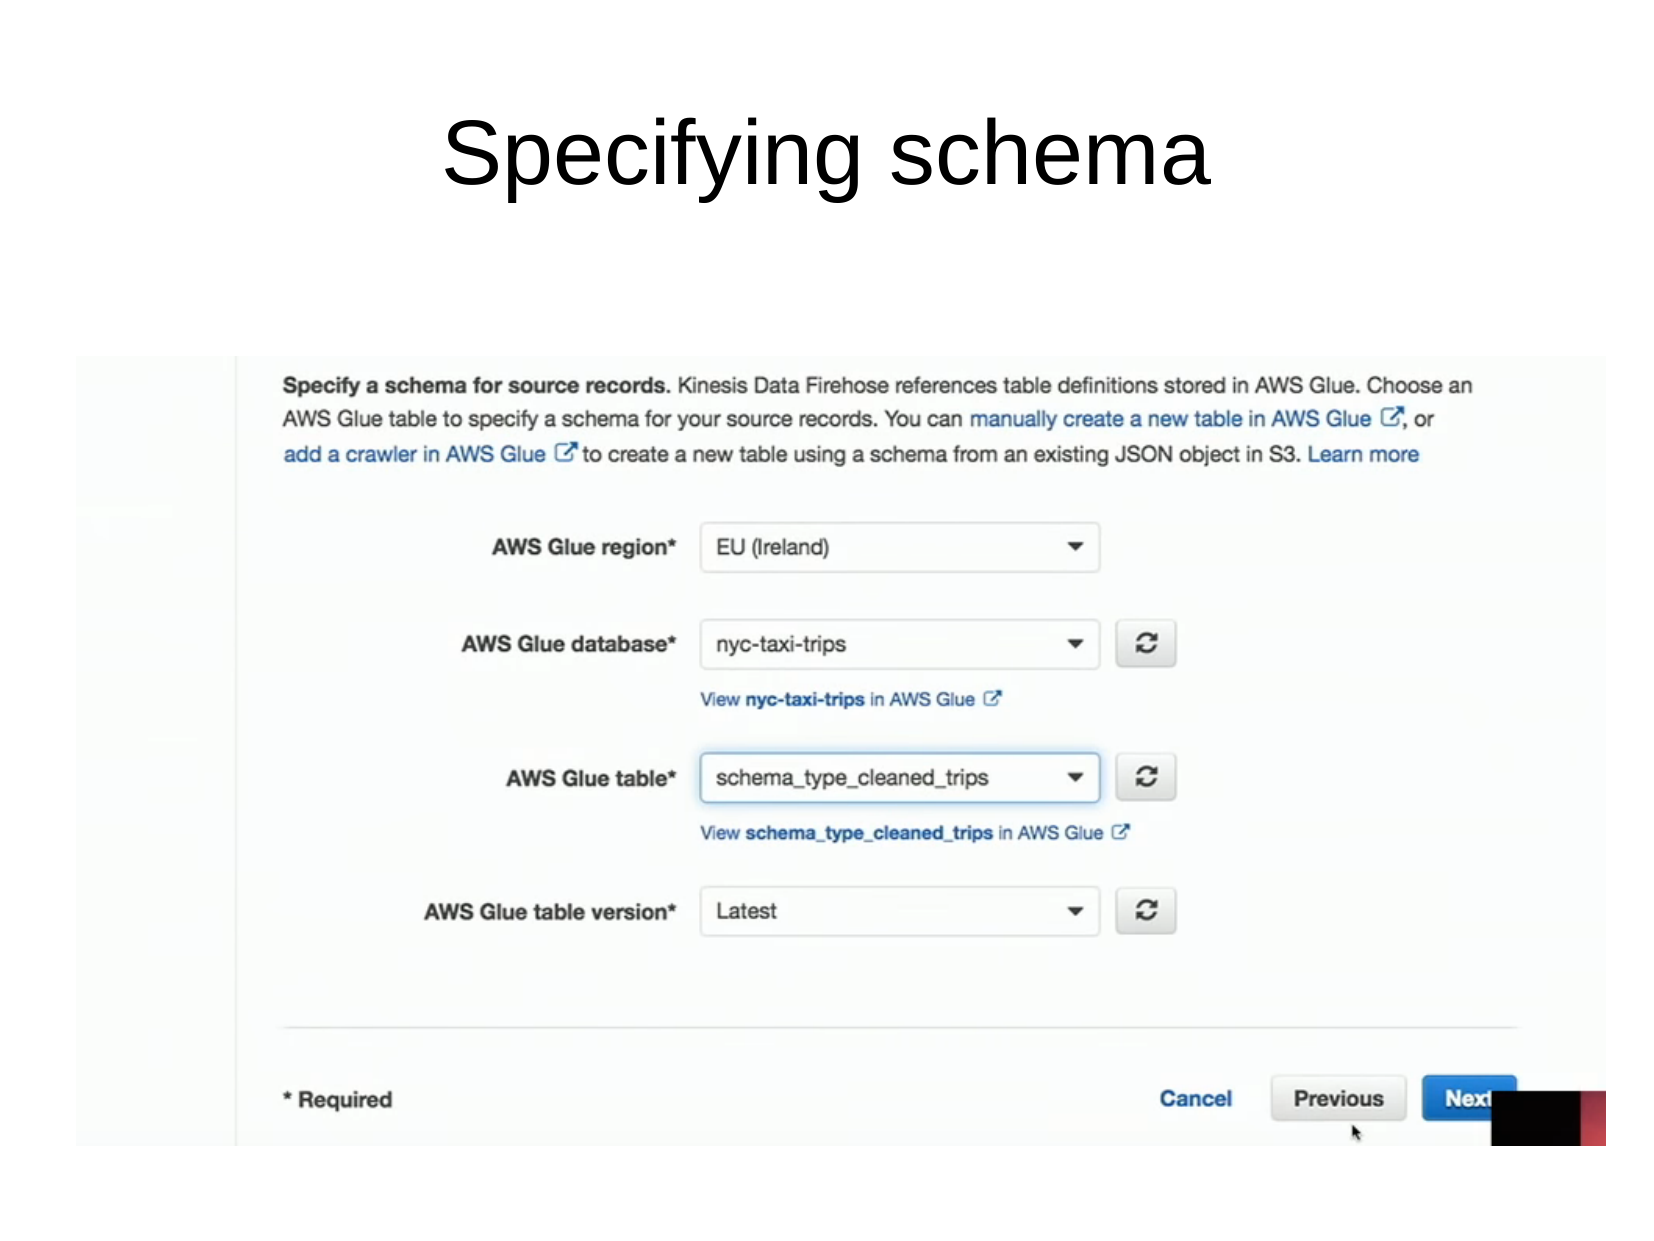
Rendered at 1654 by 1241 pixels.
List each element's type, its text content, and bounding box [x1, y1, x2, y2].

title Specifying schema [82, 49, 1571, 257]
picture [76, 356, 1606, 1146]
